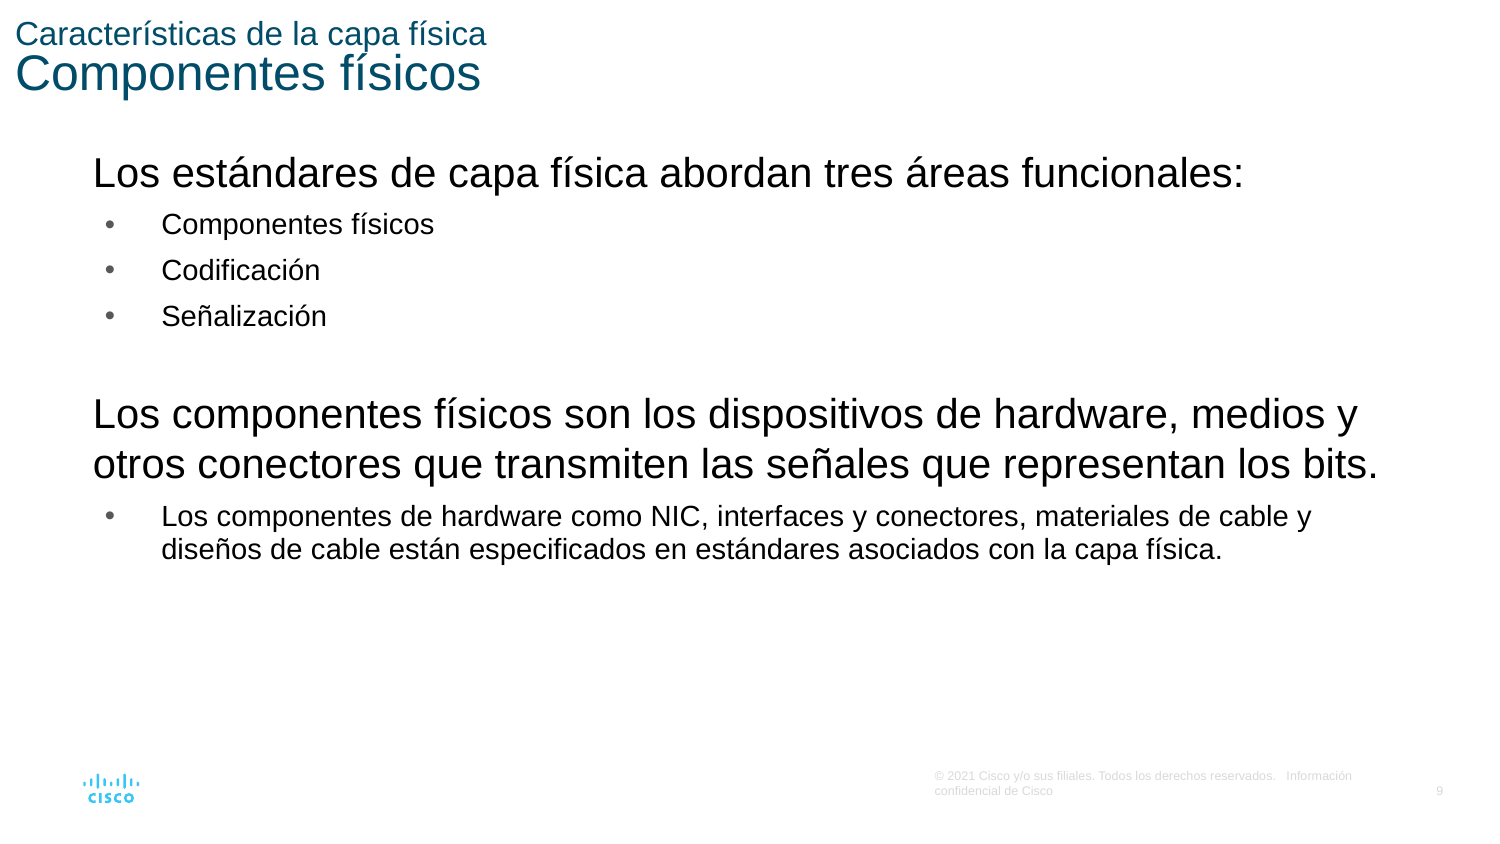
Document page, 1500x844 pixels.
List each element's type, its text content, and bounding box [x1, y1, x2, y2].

list Los estándares de capa física abordan tres áreas funcionales: Componentes físicos Codificación Señalización Los componentes físicos son los dispositivos de hardware, medios y otros conectores que transmiten las señales que representan los bits. Los componentes de hardware como NIC, interfaces y conectores, materiales de cable y diseños de cable están especificados en estándares asociados con la capa física. [77, 138, 1437, 726]
title Características de la capa física Componentes físicos [0, 0, 1369, 121]
